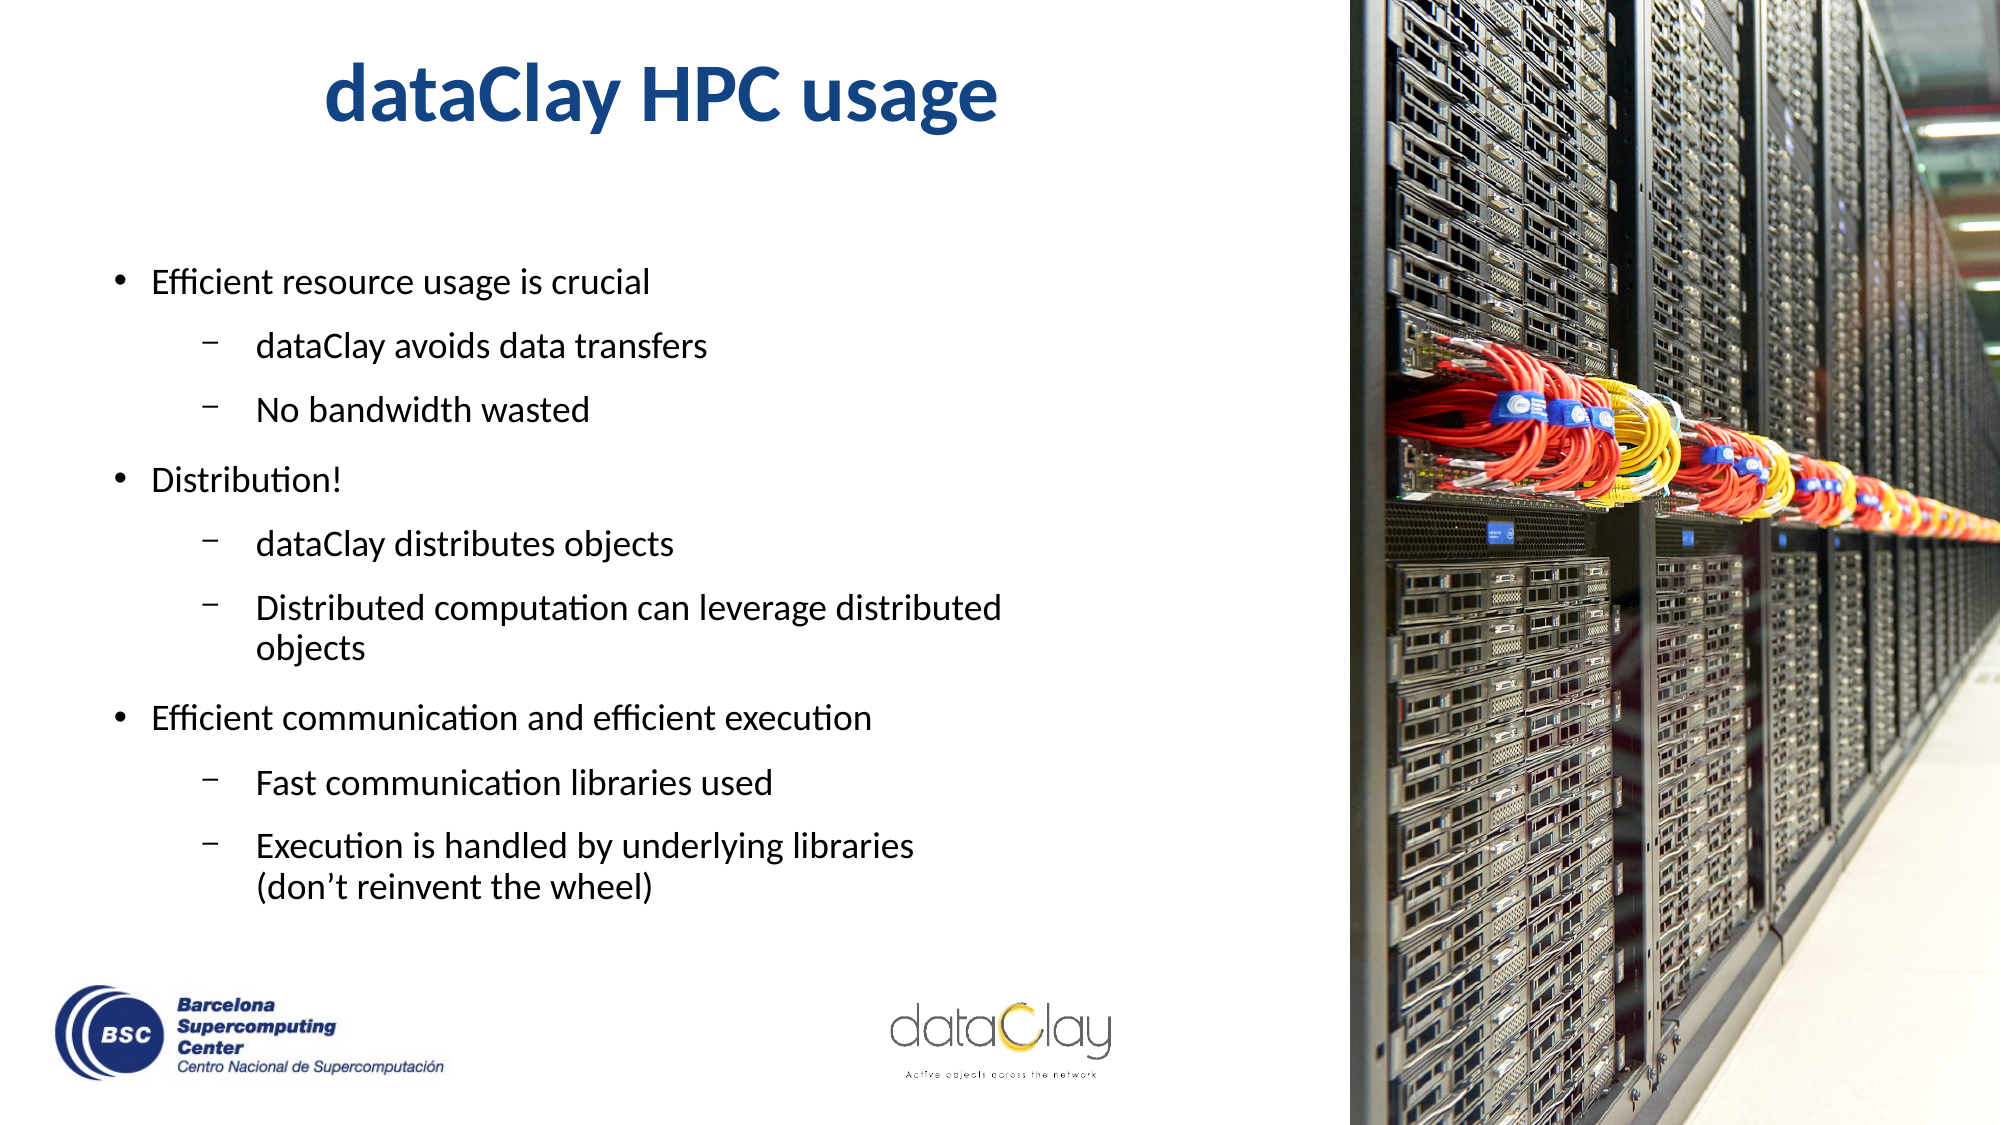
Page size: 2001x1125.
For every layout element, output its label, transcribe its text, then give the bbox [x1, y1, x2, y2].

list Efficient resource usage is crucial dataClay avoids data transfers No bandwidth wasted Distribution! dataClay distributes objects Distributed computation can leverage distributed objects Efficient communication and efficient execution Fast communication libraries used Execution is handled by underlying libraries (don’t reinvent the wheel) [99, 254, 1027, 1020]
title dataClay HPC usage [0, 41, 2000, 174]
picture [0, 0, 2001, 1125]
